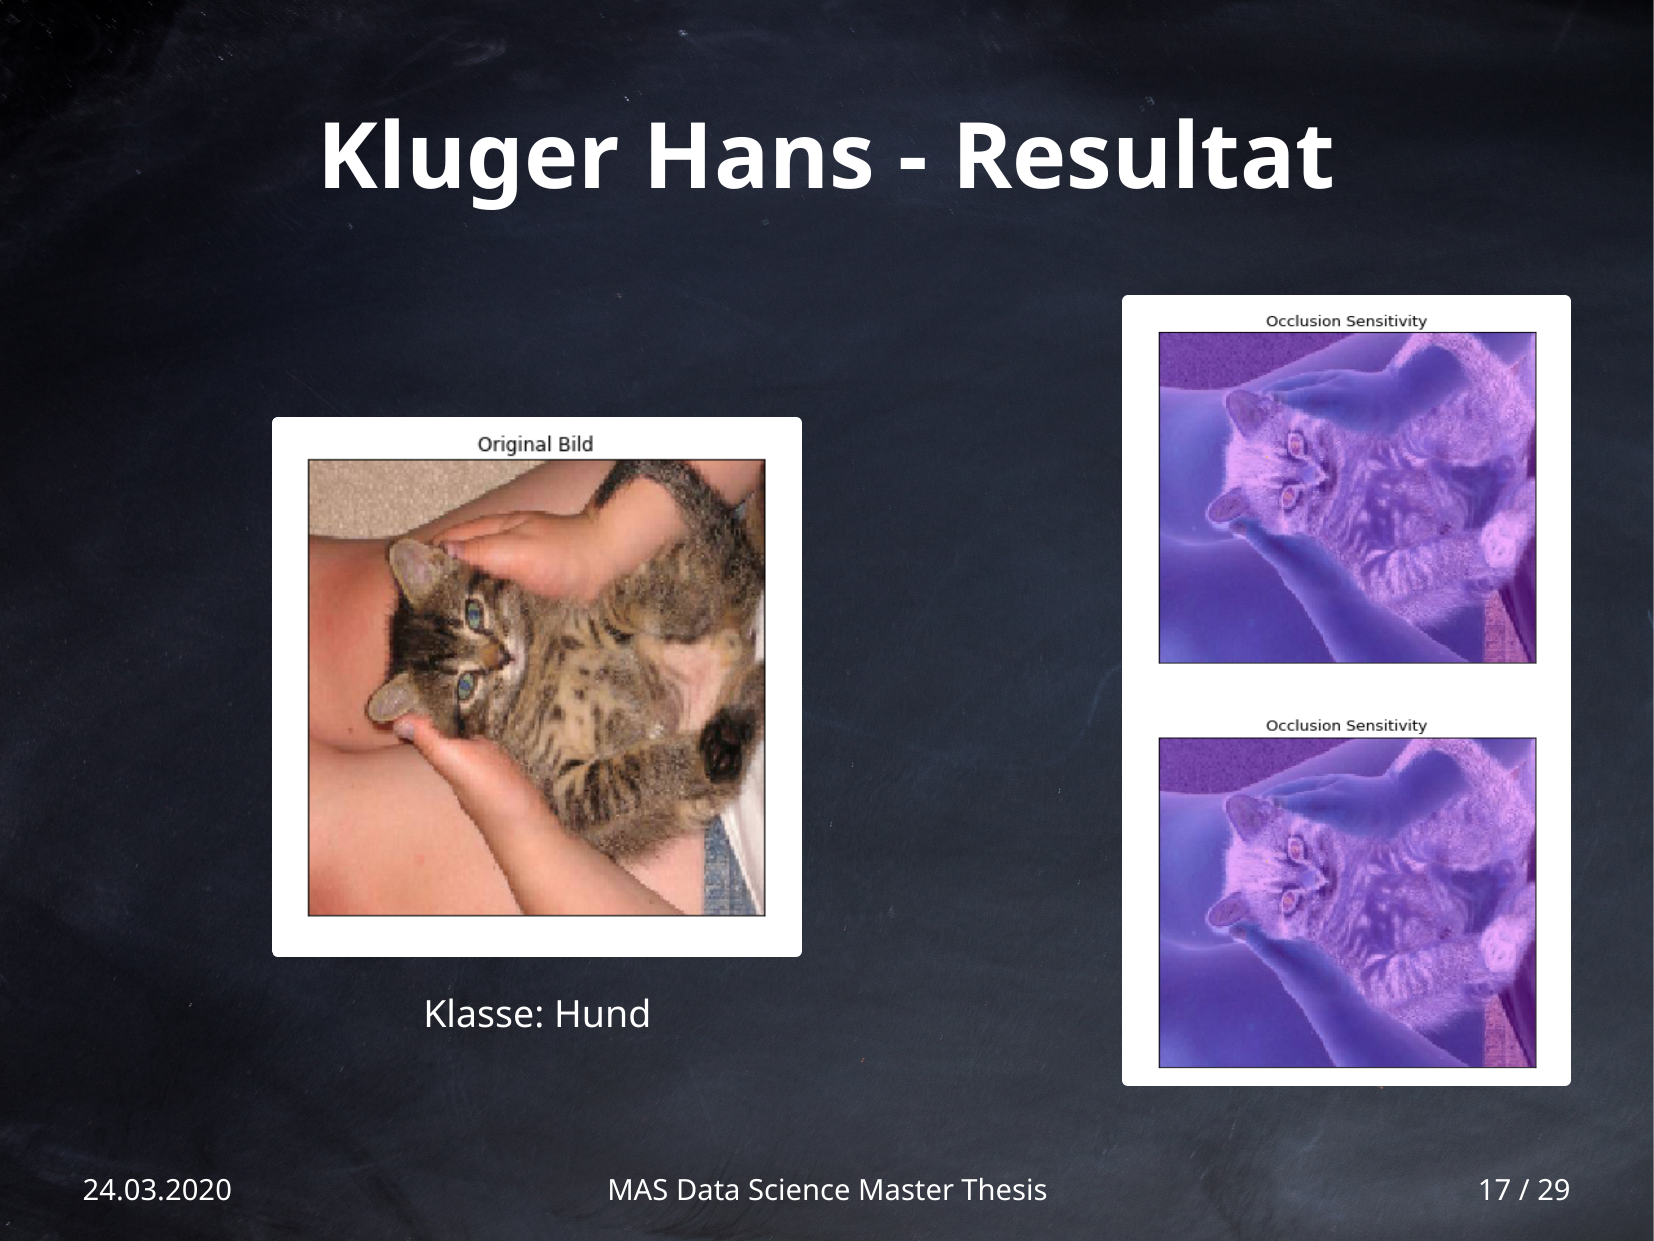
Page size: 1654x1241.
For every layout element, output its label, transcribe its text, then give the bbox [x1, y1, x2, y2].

text_box Klasse: Hund [283, 980, 792, 1051]
picture [0, 0, 1654, 1241]
title Kluger Hans - Resultat [82, 49, 1571, 257]
